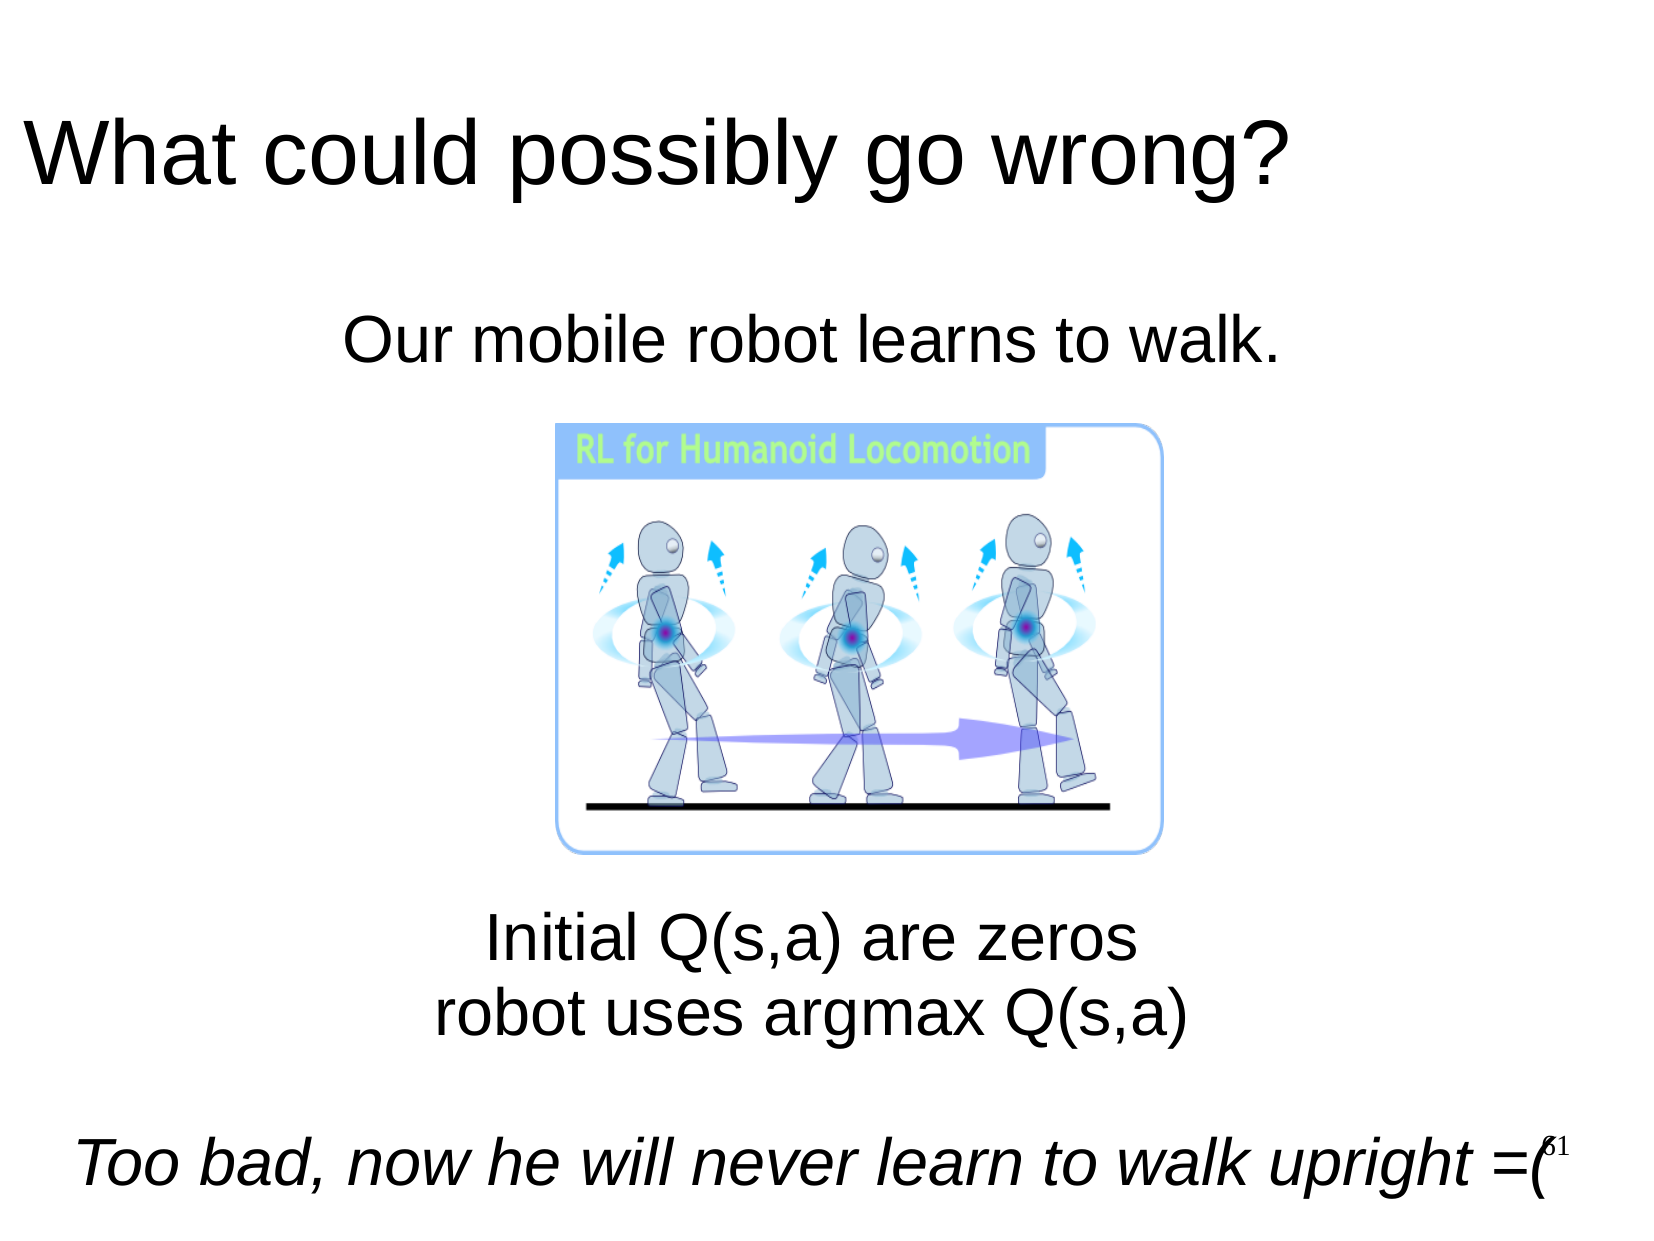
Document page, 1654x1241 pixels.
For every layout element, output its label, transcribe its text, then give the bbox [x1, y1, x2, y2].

text_box Our mobile robot learns to walk. Initial Q(s,a) are zeros robot uses argmax Q(s,a) Too bad, now he will never learn to walk upright =( [10, 220, 1616, 1241]
title What could possibly go wrong? [23, 49, 1512, 220]
picture [555, 423, 1164, 856]
